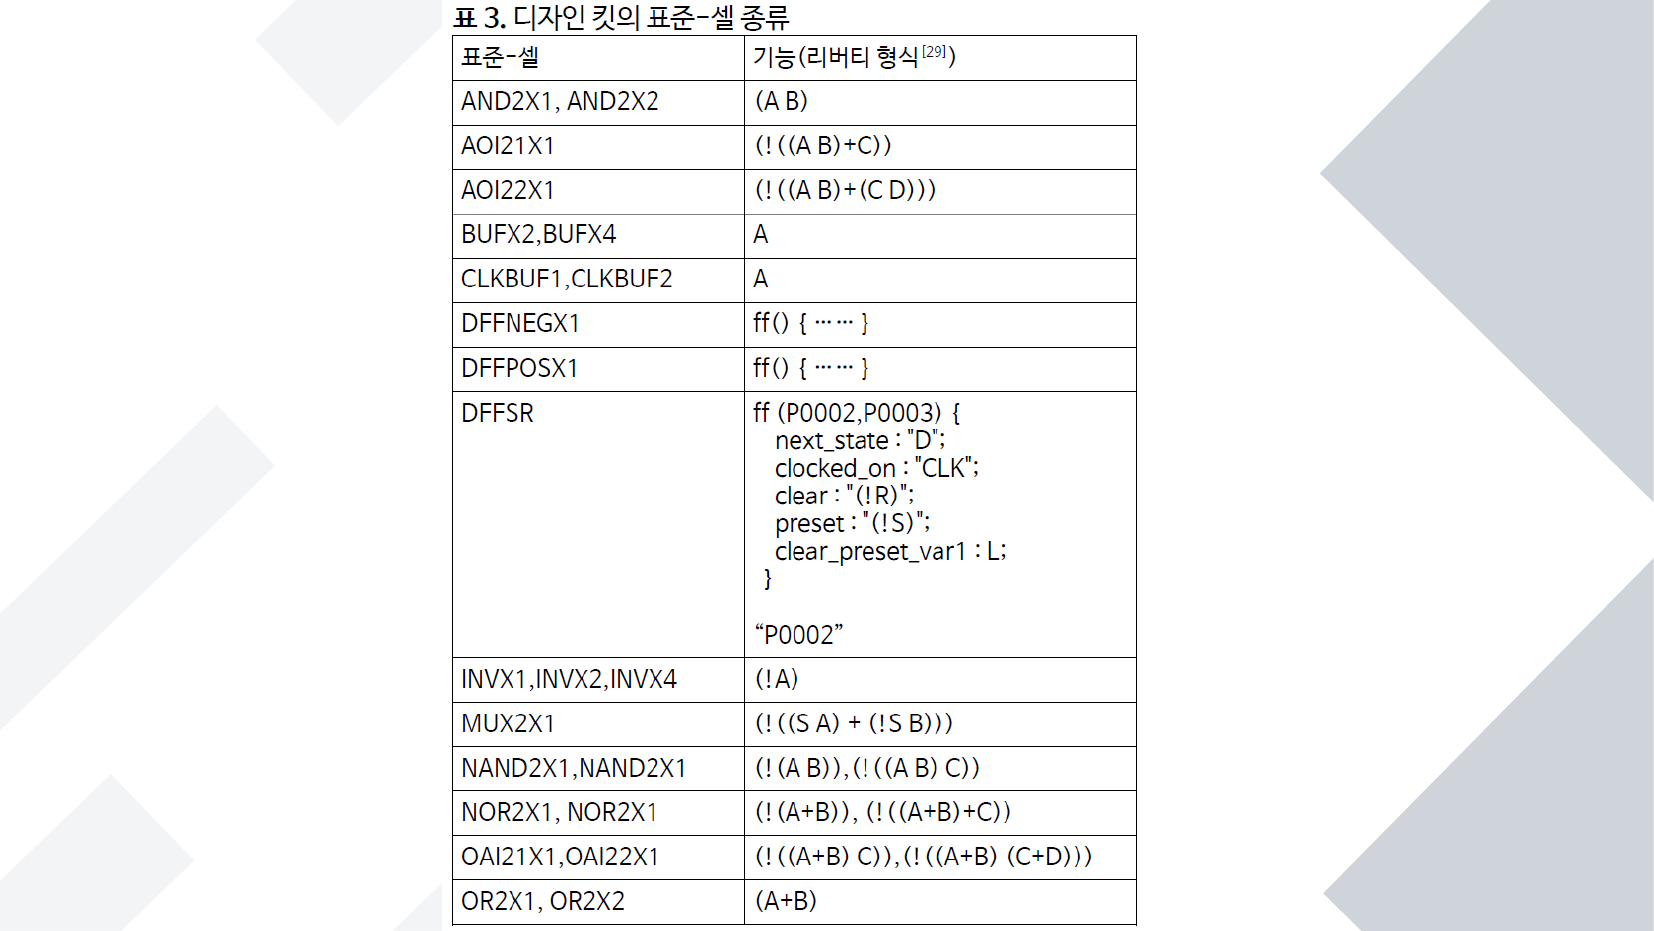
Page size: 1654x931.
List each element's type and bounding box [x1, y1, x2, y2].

picture [442, 0, 1148, 931]
